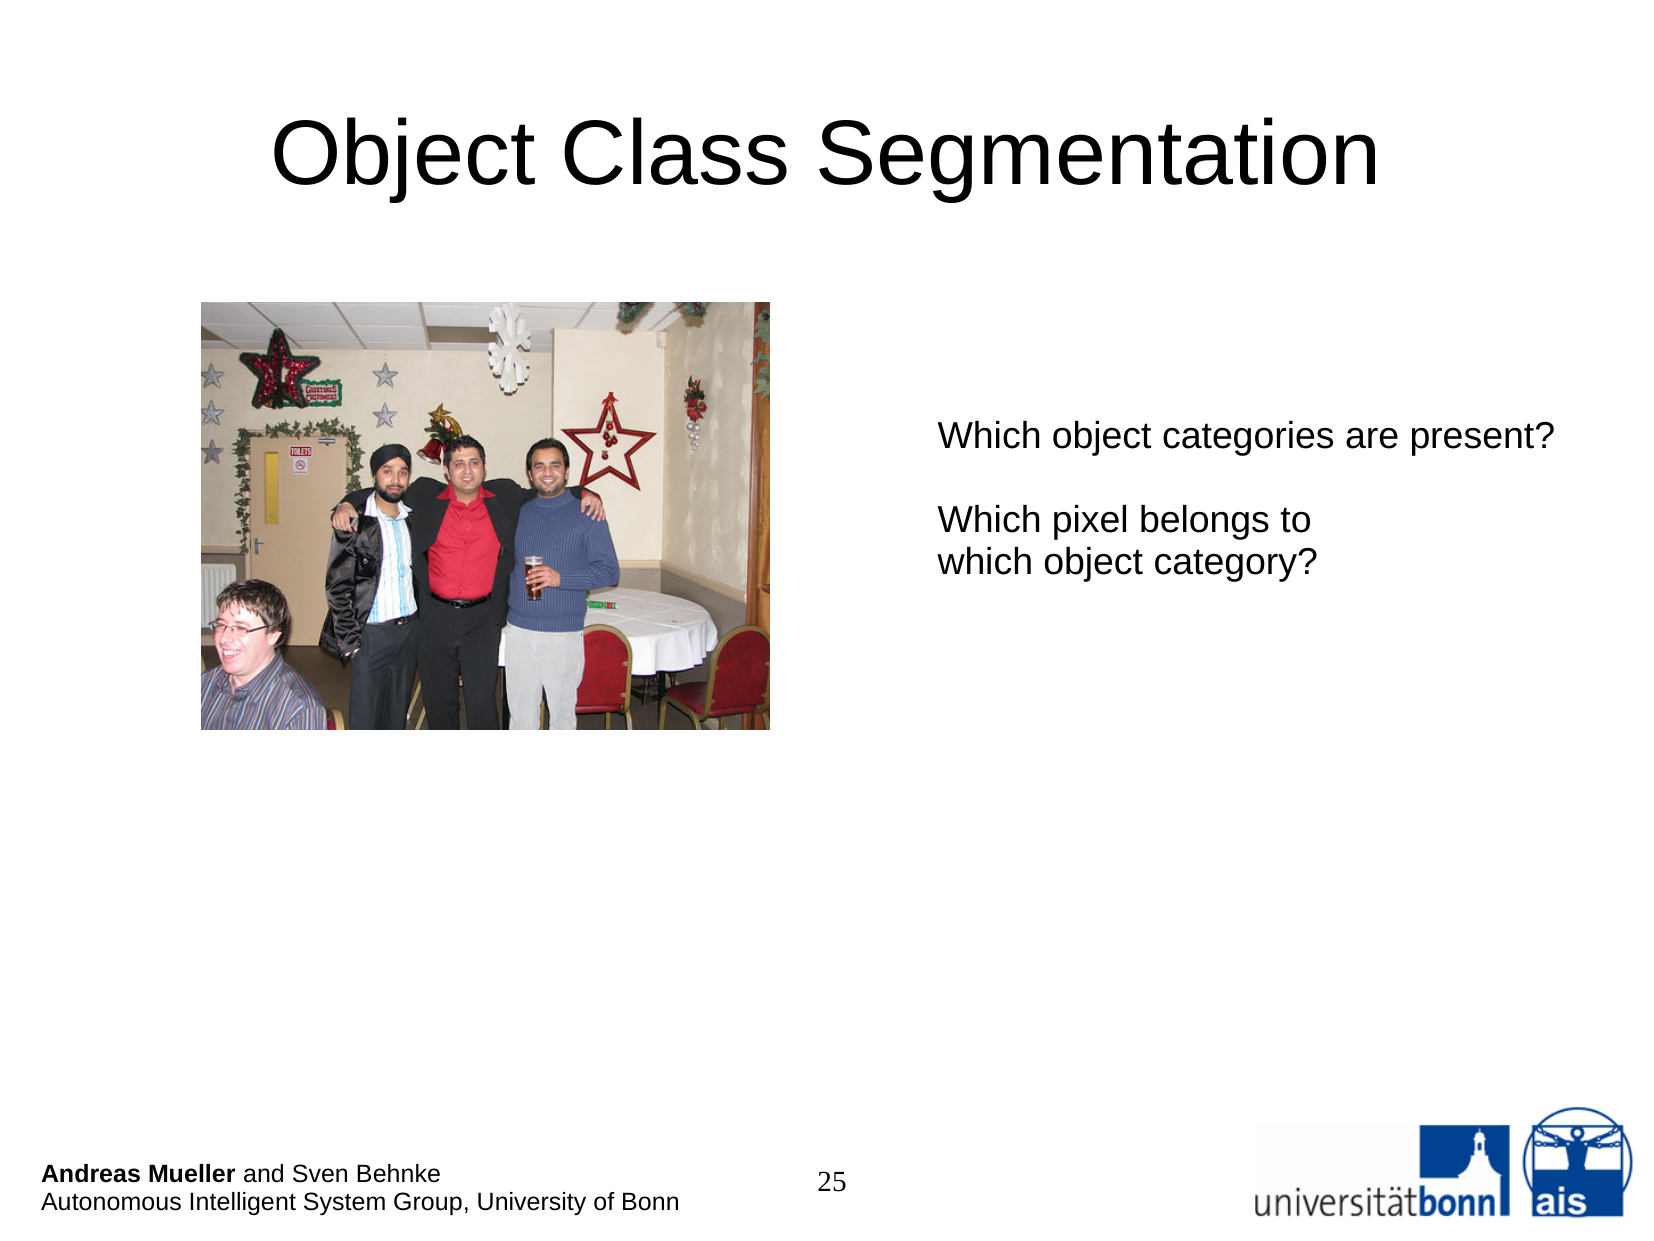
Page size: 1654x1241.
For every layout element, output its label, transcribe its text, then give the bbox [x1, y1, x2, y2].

picture [201, 302, 770, 730]
text_box Which object categories are present? Which pixel belongs to which object category? [922, 406, 1571, 590]
picture [1255, 1106, 1635, 1220]
title Object Class Segmentation [82, 49, 1571, 257]
